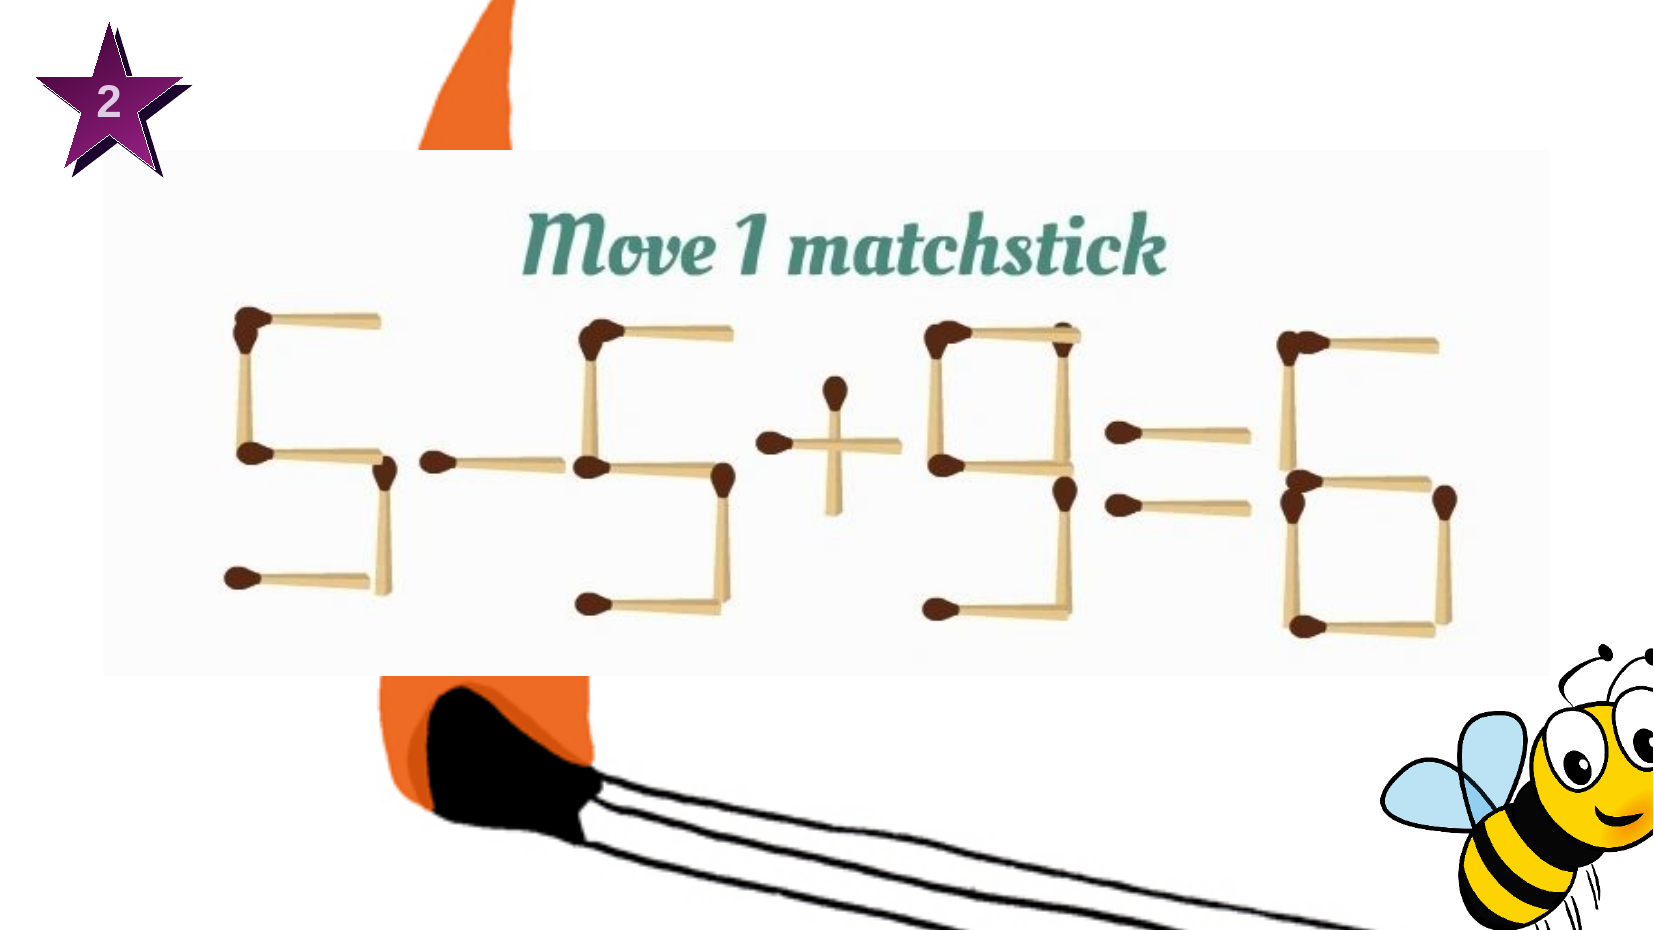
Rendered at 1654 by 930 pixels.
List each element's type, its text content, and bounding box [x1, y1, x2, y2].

picture [0, 0, 1653, 930]
text_box 2 [34, 19, 185, 170]
